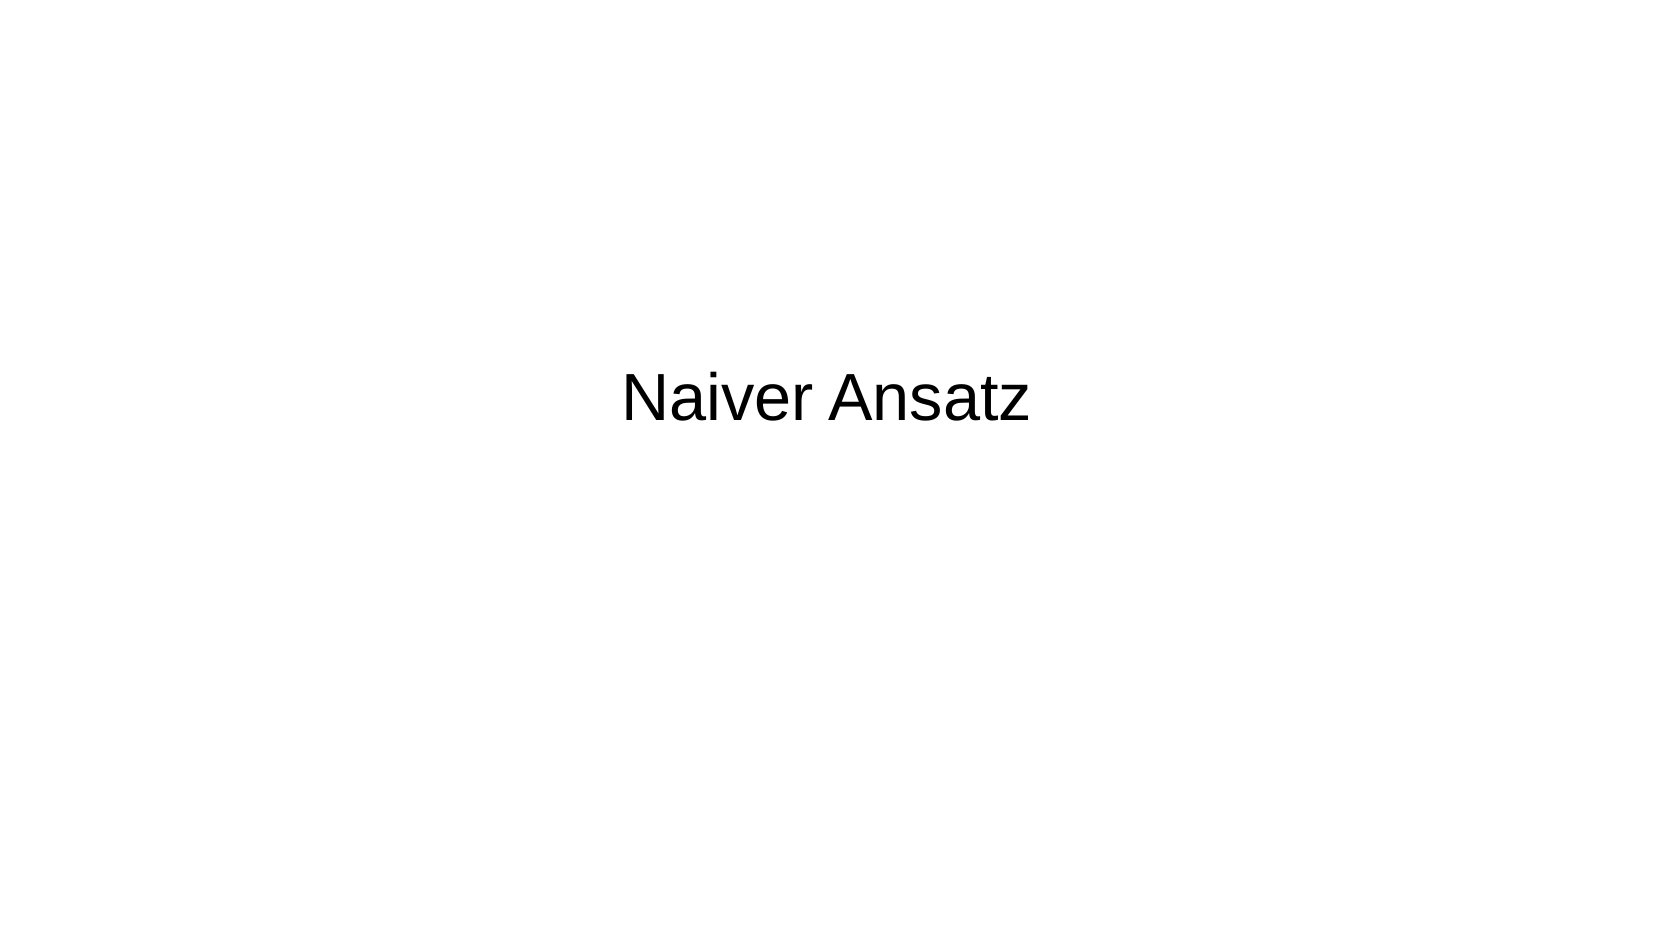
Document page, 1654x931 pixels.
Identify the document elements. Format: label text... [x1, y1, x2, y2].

subtitle Naiver Ansatz [82, 37, 1571, 757]
